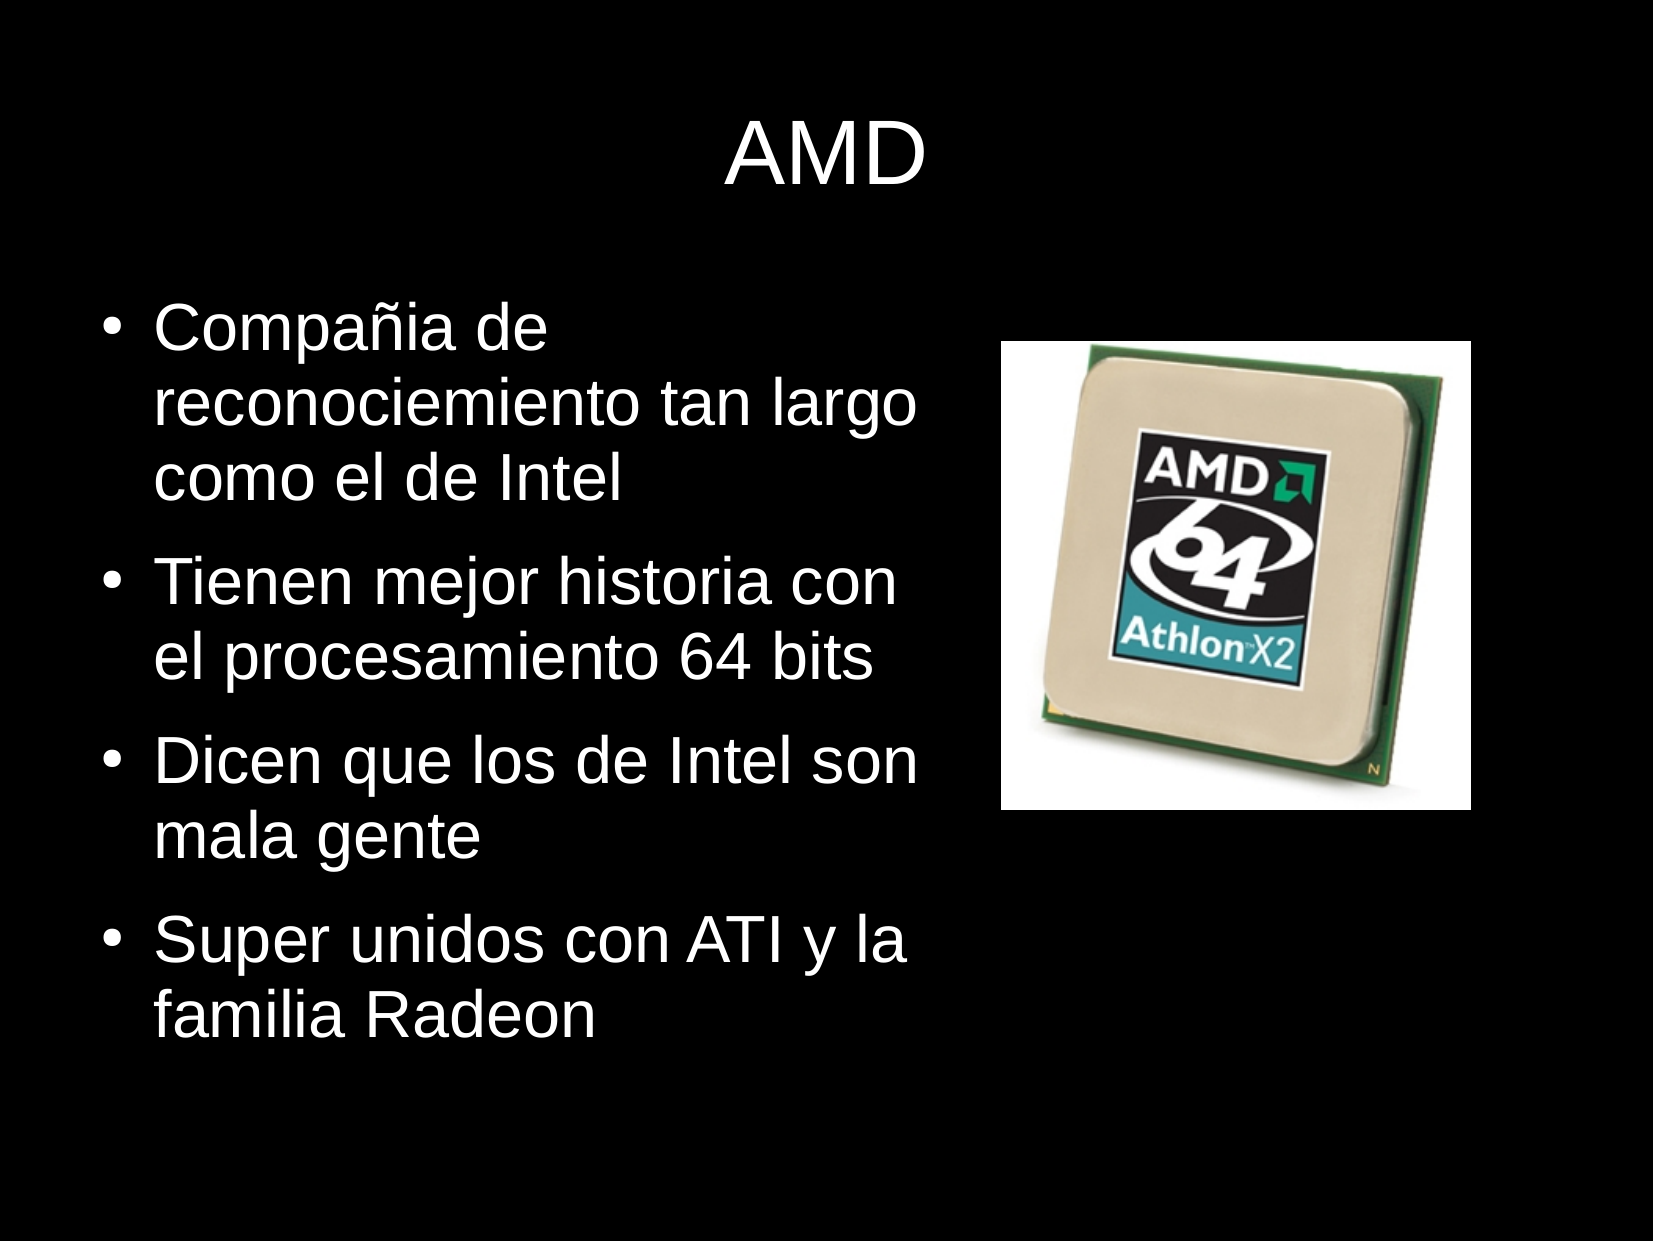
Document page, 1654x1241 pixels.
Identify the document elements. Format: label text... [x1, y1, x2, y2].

list Compañia de reconociemiento tan largo como el de Intel Tienen mejor historia con el procesamiento 64 bits Dicen que los de Intel son mala gente Super unidos con ATI y la familia Radeon [82, 290, 961, 1171]
picture [1001, 341, 1471, 811]
title AMD [82, 49, 1571, 257]
